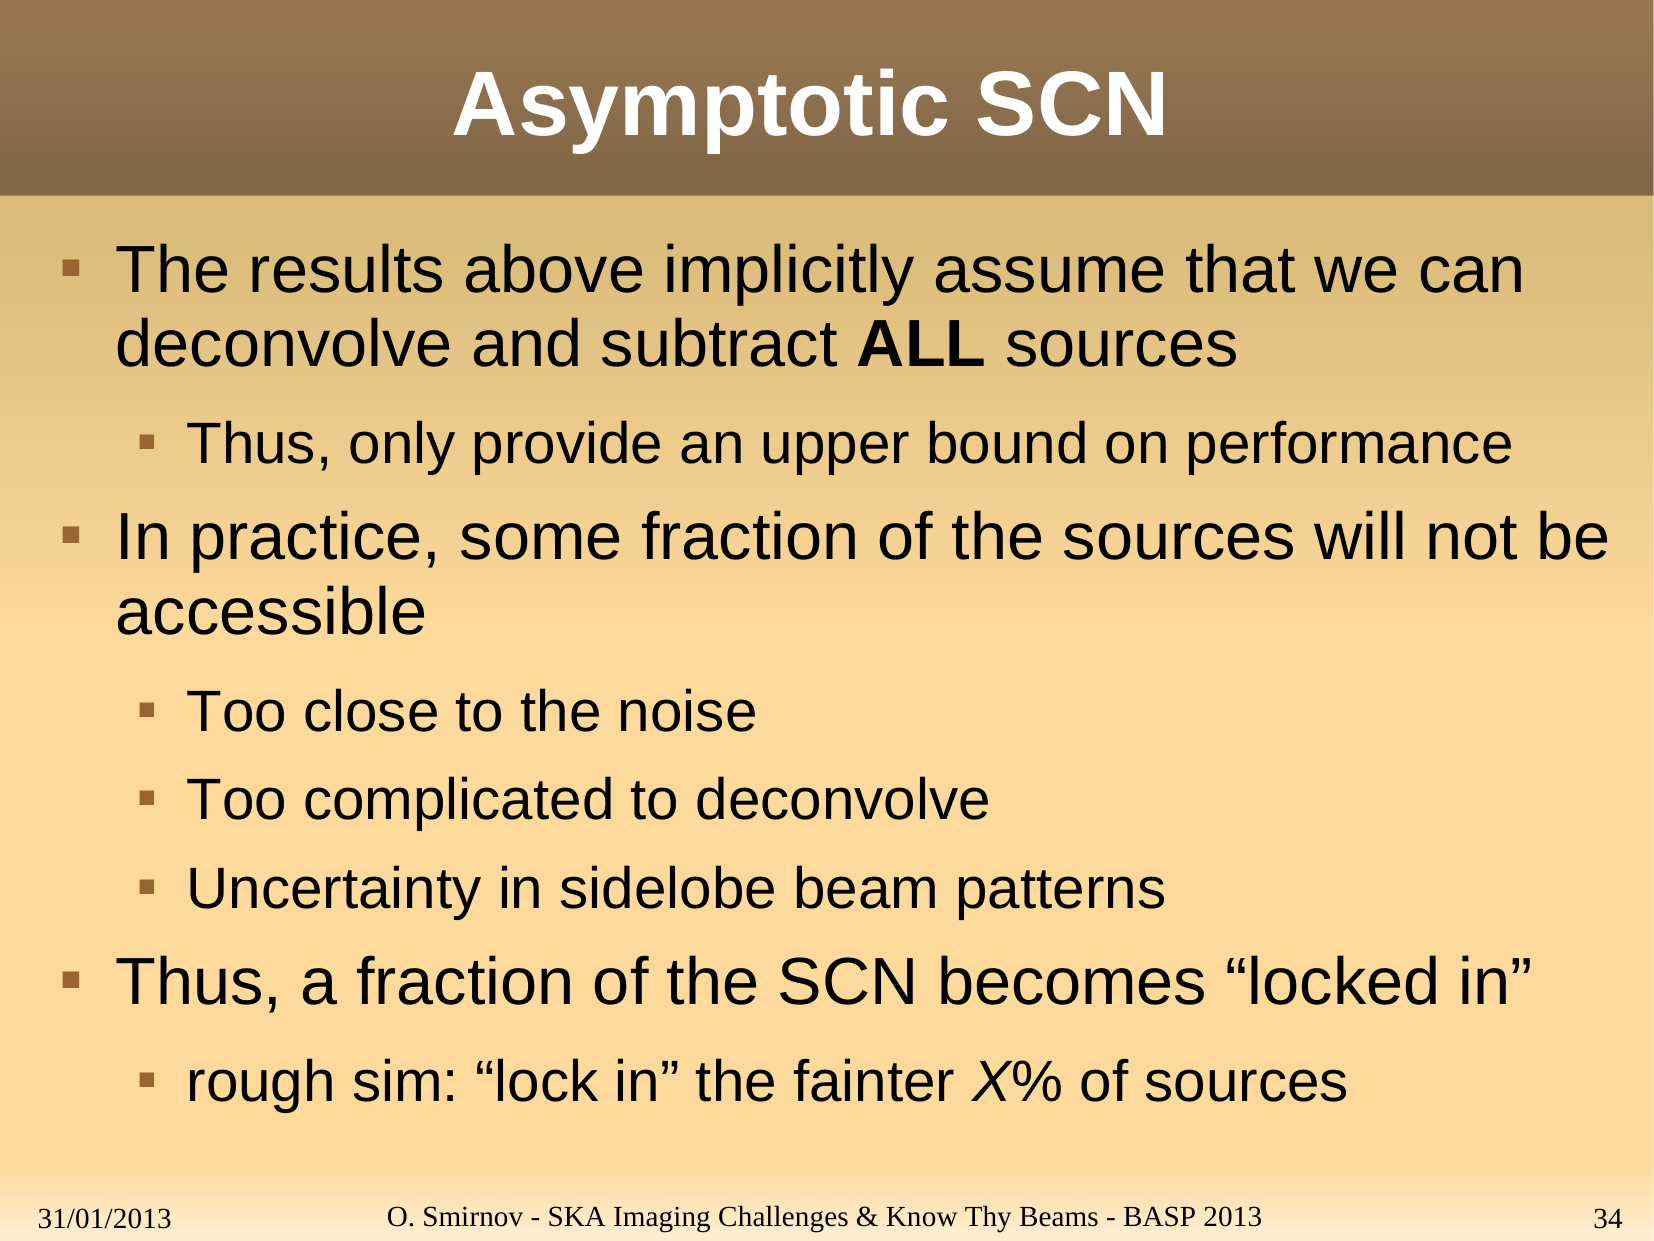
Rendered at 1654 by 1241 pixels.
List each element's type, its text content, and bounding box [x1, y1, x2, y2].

picture [0, 0, 1654, 1241]
list The results above implicitly assume that we can deconvolve and subtract ALL sources Thus, only provide an upper bound on performance In practice, some fraction of the sources will not be accessible Too close to the noise Too complicated to deconvolve Uncertainty in sidelobe beam patterns Thus, a fraction of the SCN becomes “locked in” rough sim: “lock in” the fainter X% of sources [45, 231, 1621, 1156]
title Asymptotic SCN [76, 0, 1565, 208]
